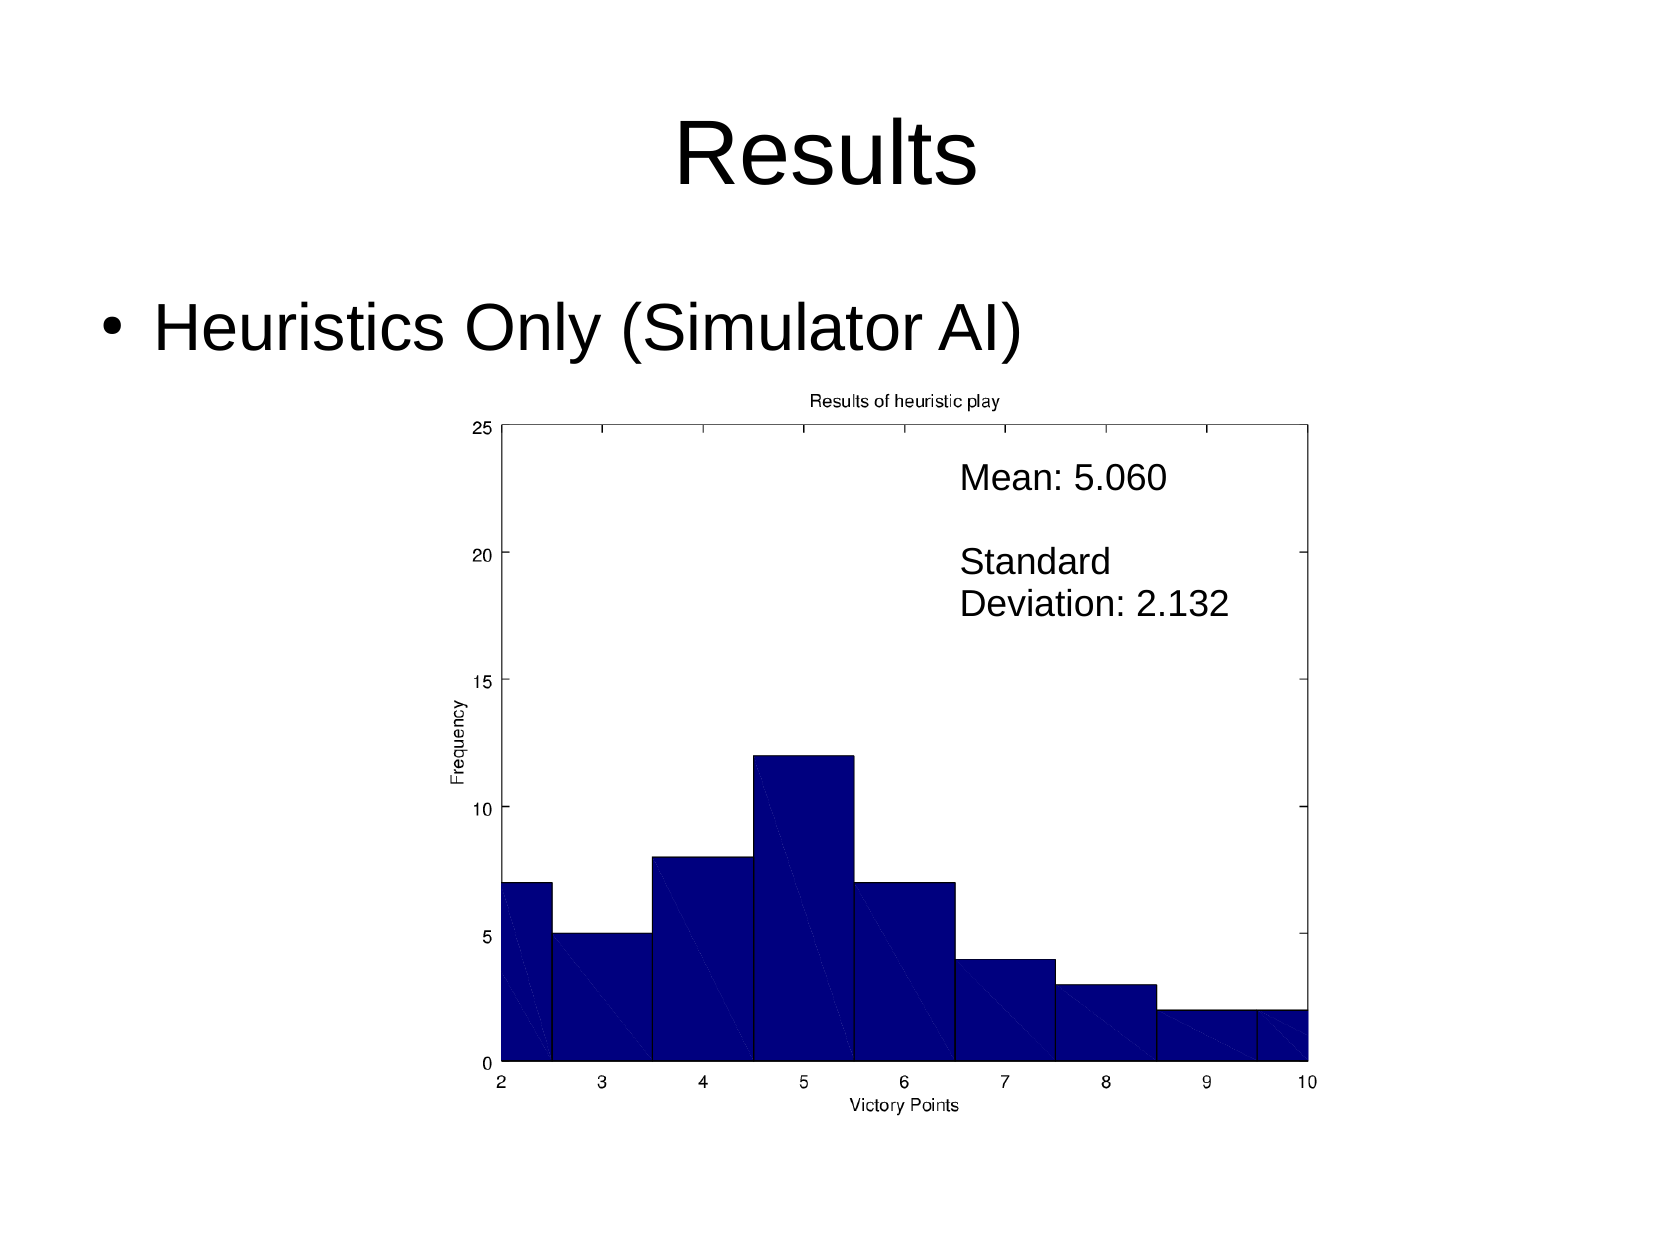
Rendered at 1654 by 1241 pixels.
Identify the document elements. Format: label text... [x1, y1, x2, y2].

text_box Mean: 5.060 Standard Deviation: 2.132 [944, 448, 1276, 632]
list Heuristics Only (Simulator AI) [82, 290, 1571, 1010]
title Results [82, 49, 1571, 257]
picture [366, 366, 1406, 1148]
